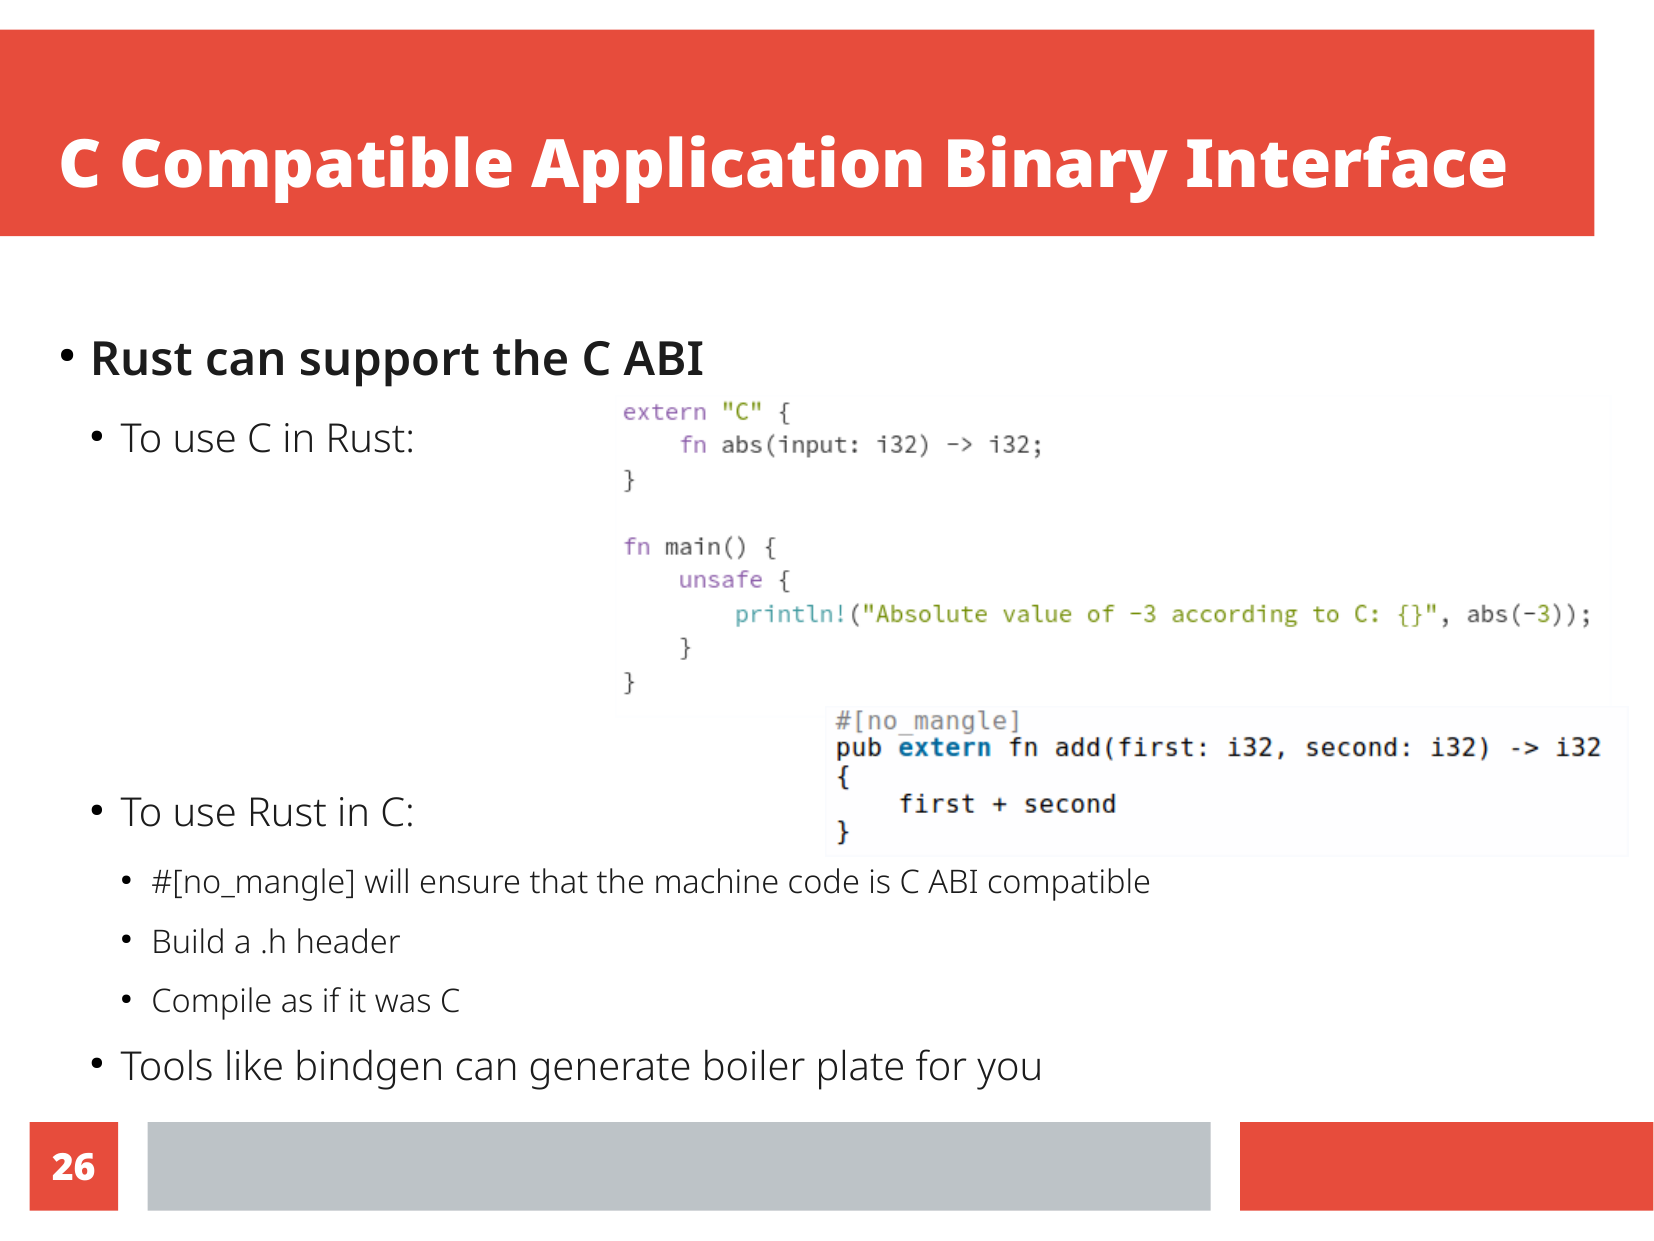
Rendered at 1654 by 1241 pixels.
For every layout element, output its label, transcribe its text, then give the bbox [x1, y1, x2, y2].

list Rust can support the C ABI To use C in Rust: To use Rust in C: #[no_mangle] will ensure that the machine code is C ABI compatible Build a .h header Compile as if it was C Tools like bindgen can generate boiler plate for you [59, 324, 1565, 1093]
picture [615, 395, 1629, 857]
title C Compatible Application Binary Interface [59, 59, 1595, 207]
